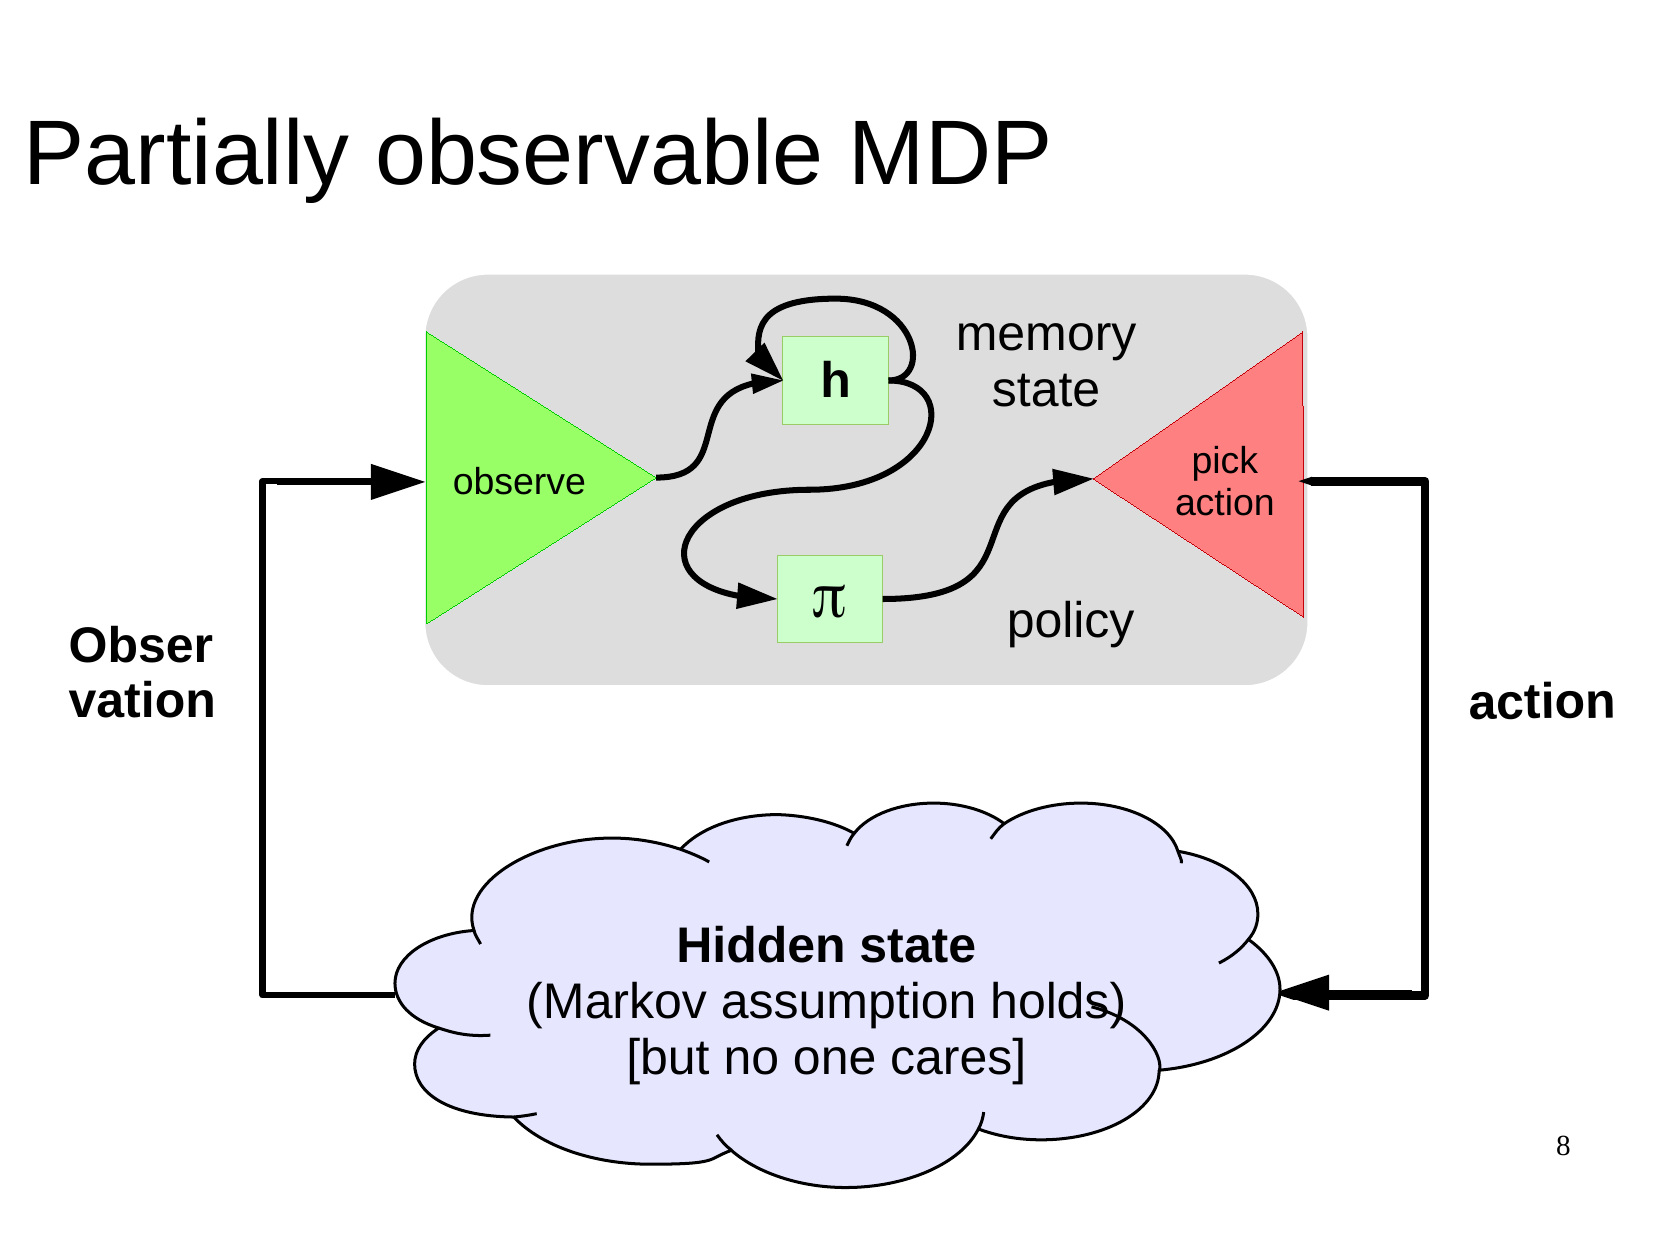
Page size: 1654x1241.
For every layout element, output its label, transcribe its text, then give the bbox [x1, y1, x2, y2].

text_box memory state [940, 297, 1152, 425]
text_box policy [992, 584, 1150, 656]
text_box [472, 803, 1281, 1063]
text_box pick action [1151, 422, 1299, 540]
text_box h [782, 336, 889, 425]
text_box [416, 265, 1317, 695]
title Partially observable MDP [23, 49, 1512, 257]
text_box action [1444, 655, 1654, 748]
text_box observe [404, 443, 635, 519]
text_box [394, 933, 451, 1107]
text_box [569, 1151, 730, 1165]
text_box Hidden state (Markov assumption holds) [but no one cares] [451, 910, 1202, 1151]
text_box [732, 1151, 961, 1188]
text_box Observation [45, 600, 241, 746]
chart [796, 578, 866, 619]
